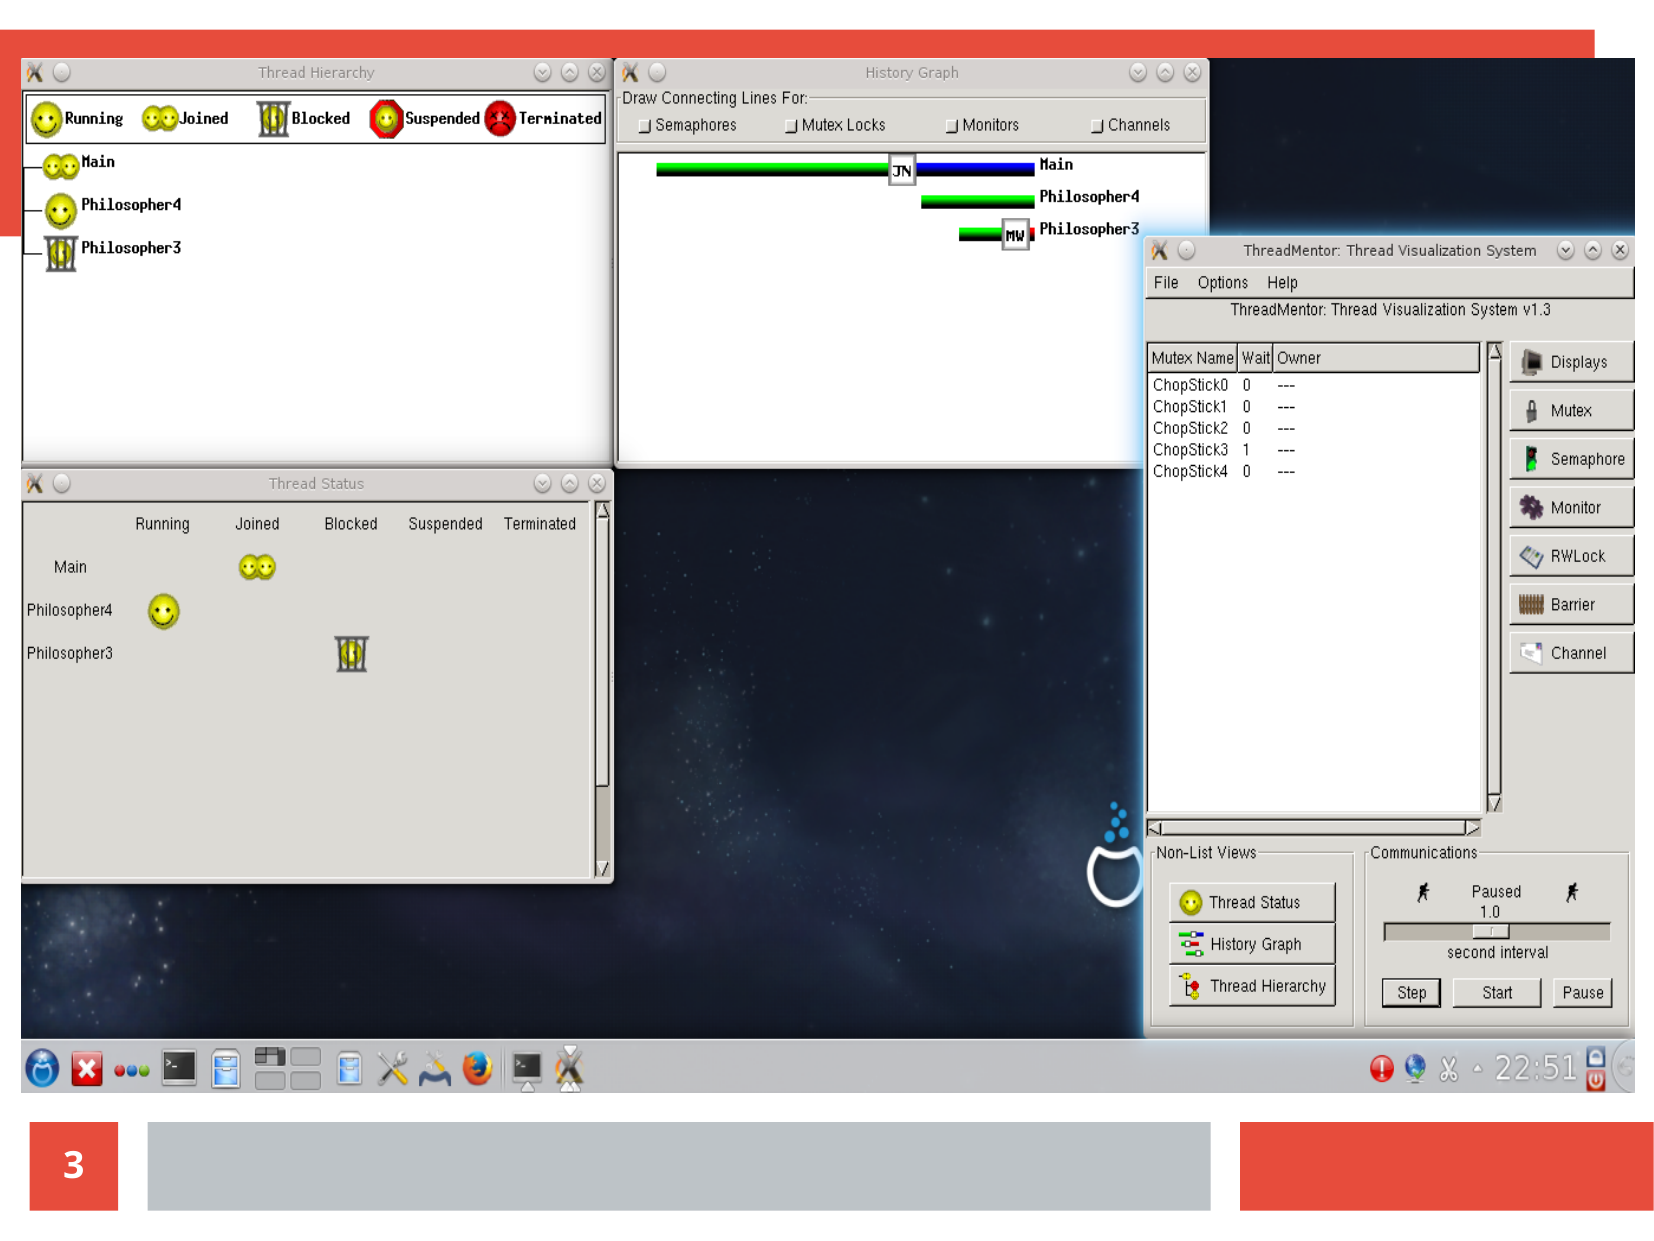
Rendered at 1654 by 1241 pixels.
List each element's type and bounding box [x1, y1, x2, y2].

text_box [29, 1122, 119, 1211]
picture [21, 59, 1635, 1093]
